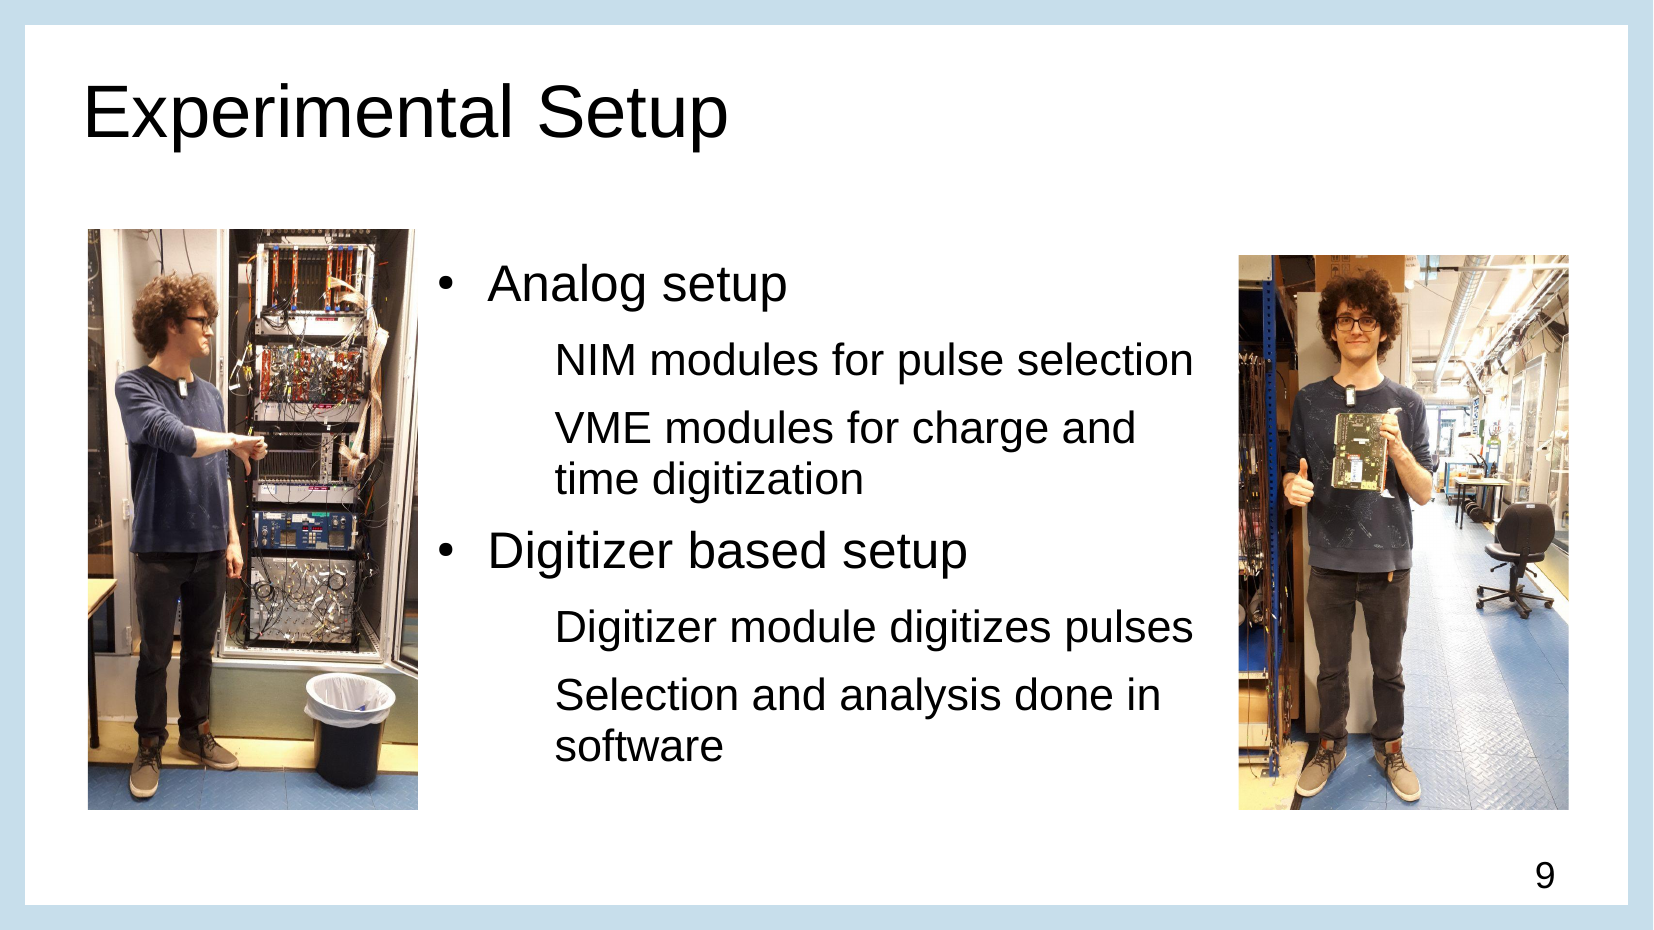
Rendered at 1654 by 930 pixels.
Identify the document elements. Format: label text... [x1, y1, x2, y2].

title Experimental Setup [82, 35, 1560, 189]
picture [87, 229, 418, 810]
list Analog setup NIM modules for pulse selection VME modules for charge and time digitization Digitizer based setup Digitizer module digitizes pulses Selection and analysis done in software [420, 254, 1201, 811]
picture [1238, 255, 1569, 810]
